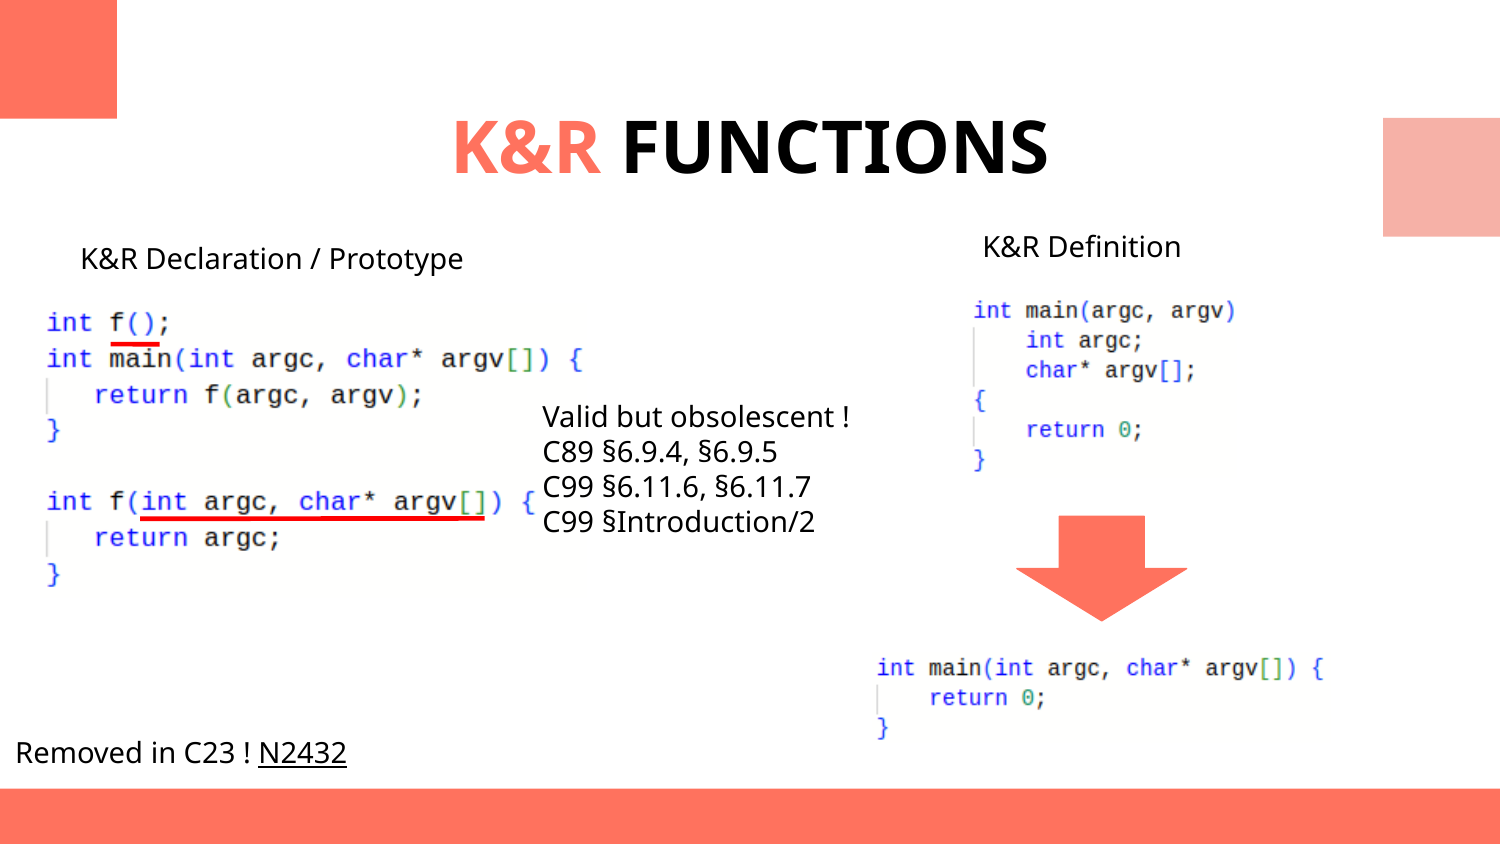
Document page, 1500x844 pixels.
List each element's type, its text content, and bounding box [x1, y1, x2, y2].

text_box K&R Definition [967, 213, 1342, 261]
text_box Valid but obsolescent ! C89 §6.9.4, §6.9.5 C99 §6.11.6, §6.11.7 C99 §Introduction/2 [527, 383, 935, 538]
picture [872, 652, 1331, 743]
text_box [1016, 516, 1187, 621]
text_box K&R Declaration / Prototype [65, 225, 524, 286]
picture [967, 293, 1237, 478]
title K&R FUNCTIONS [97, 107, 1402, 181]
picture [40, 303, 587, 598]
text_box Removed in C23 ! N2432 [0, 719, 506, 788]
